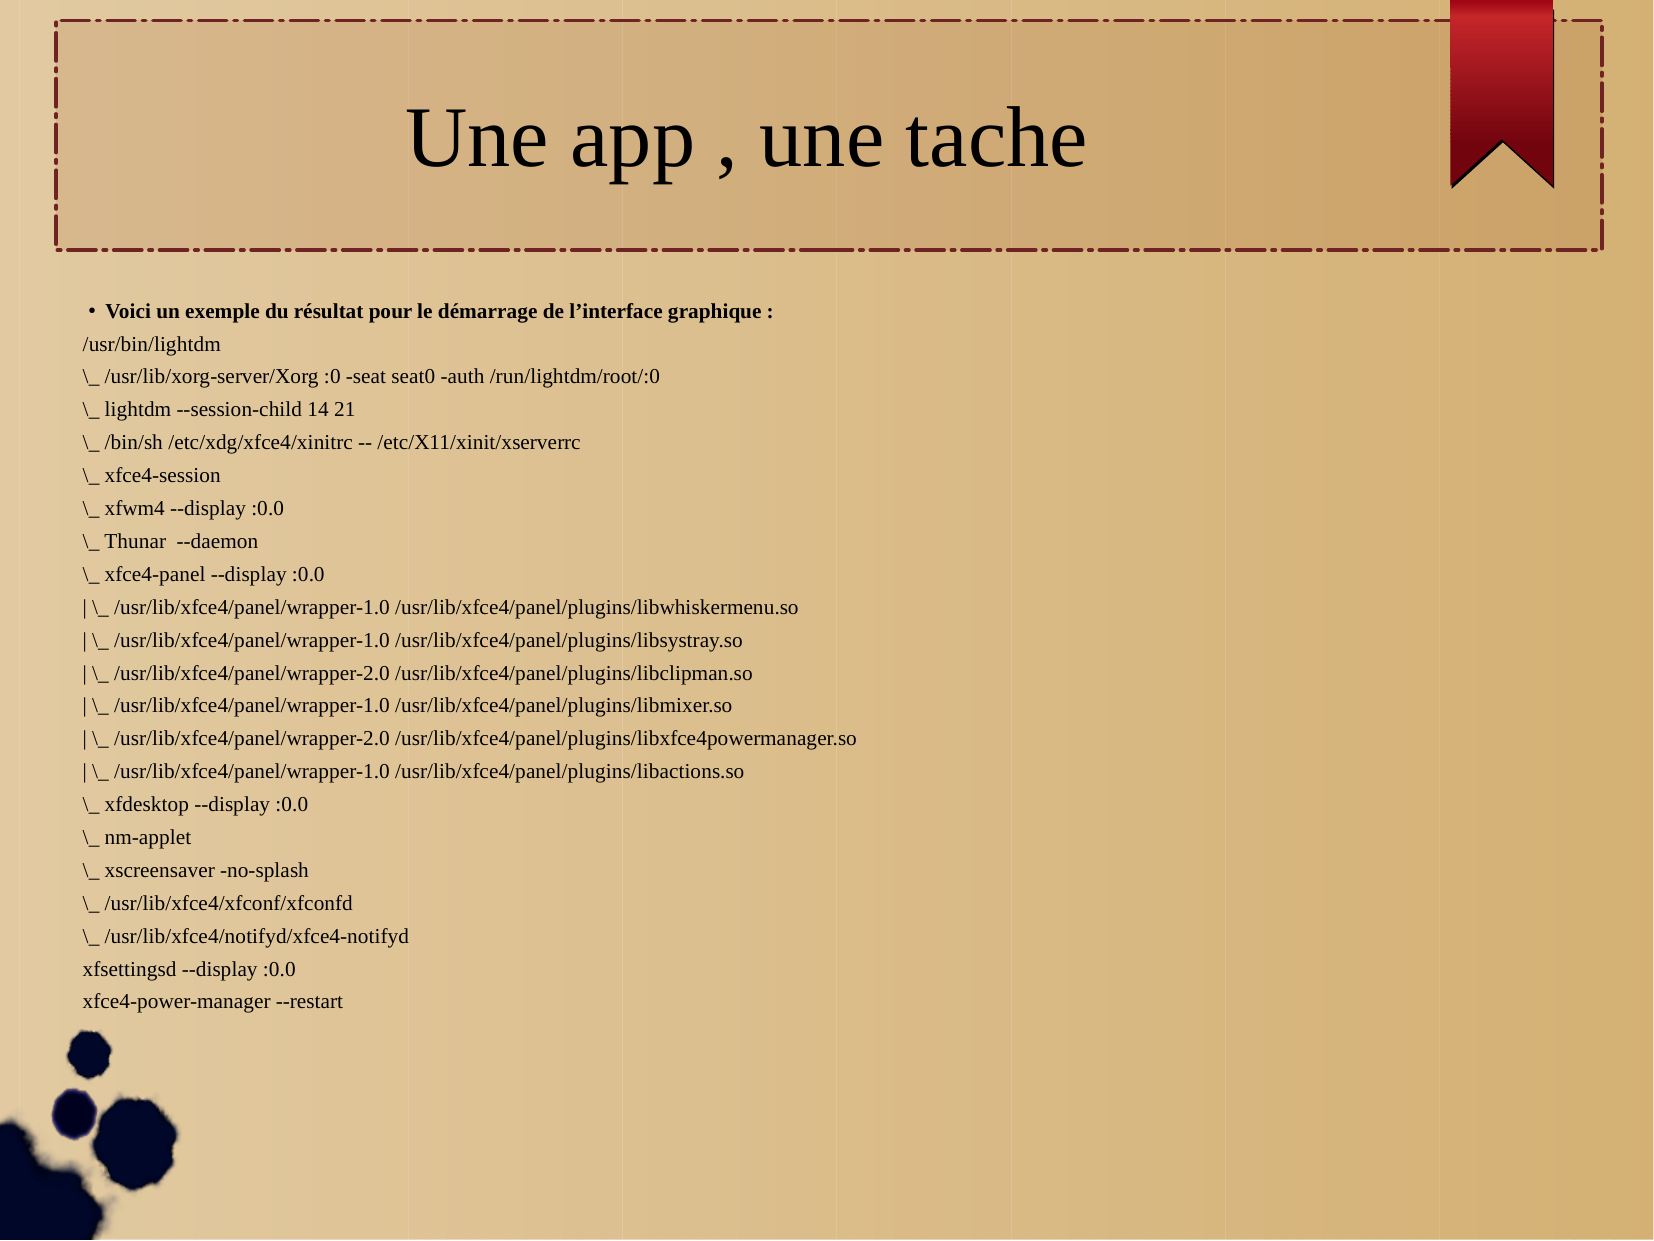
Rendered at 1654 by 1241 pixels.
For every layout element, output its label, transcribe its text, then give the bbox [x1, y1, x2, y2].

title Une app , une tache [82, 47, 1412, 229]
list Voici un exemple du résultat pour le démarrage de l’interface graphique : /usr/bin/lightdm \_ /usr/lib/xorg-server/Xorg :0 -seat seat0 -auth /run/lightdm/root/:0 \_ lightdm --session-child 14 21 \_ /bin/sh /etc/xdg/xfce4/xinitrc -- /etc/X11/xinit/xserverrc \_ xfce4-session \_ xfwm4 --display :0.0 \_ Thunar --daemon \_ xfce4-panel --display :0.0 | \_ /usr/lib/xfce4/panel/wrapper-1.0 /usr/lib/xfce4/panel/plugins/libwhiskermenu.so | \_ /usr/lib/xfce4/panel/wrapper-1.0 /usr/lib/xfce4/panel/plugins/libsystray.so | \_ /usr/lib/xfce4/panel/wrapper-2.0 /usr/lib/xfce4/panel/plugins/libclipman.so | \_ /usr/lib/xfce4/panel/wrapper-1.0 /usr/lib/xfce4/panel/plugins/libmixer.so | \_ /usr/lib/xfce4/panel/wrapper-2.0 /usr/lib/xfce4/panel/plugins/libxfce4powermanager.so | \_ /usr/lib/xfce4/panel/wrapper-1.0 /usr/lib/xfce4/panel/plugins/libactions.so \_ xfdesktop --display :0.0 \_ nm-applet \_ xscreensaver -no-splash \_ /usr/lib/xfce4/xfconf/xfconfd \_ /usr/lib/xfce4/notifyd/xfce4-notifyd xfsettingsd --display :0.0 xfce4-power-manager --restart [82, 299, 1571, 1019]
